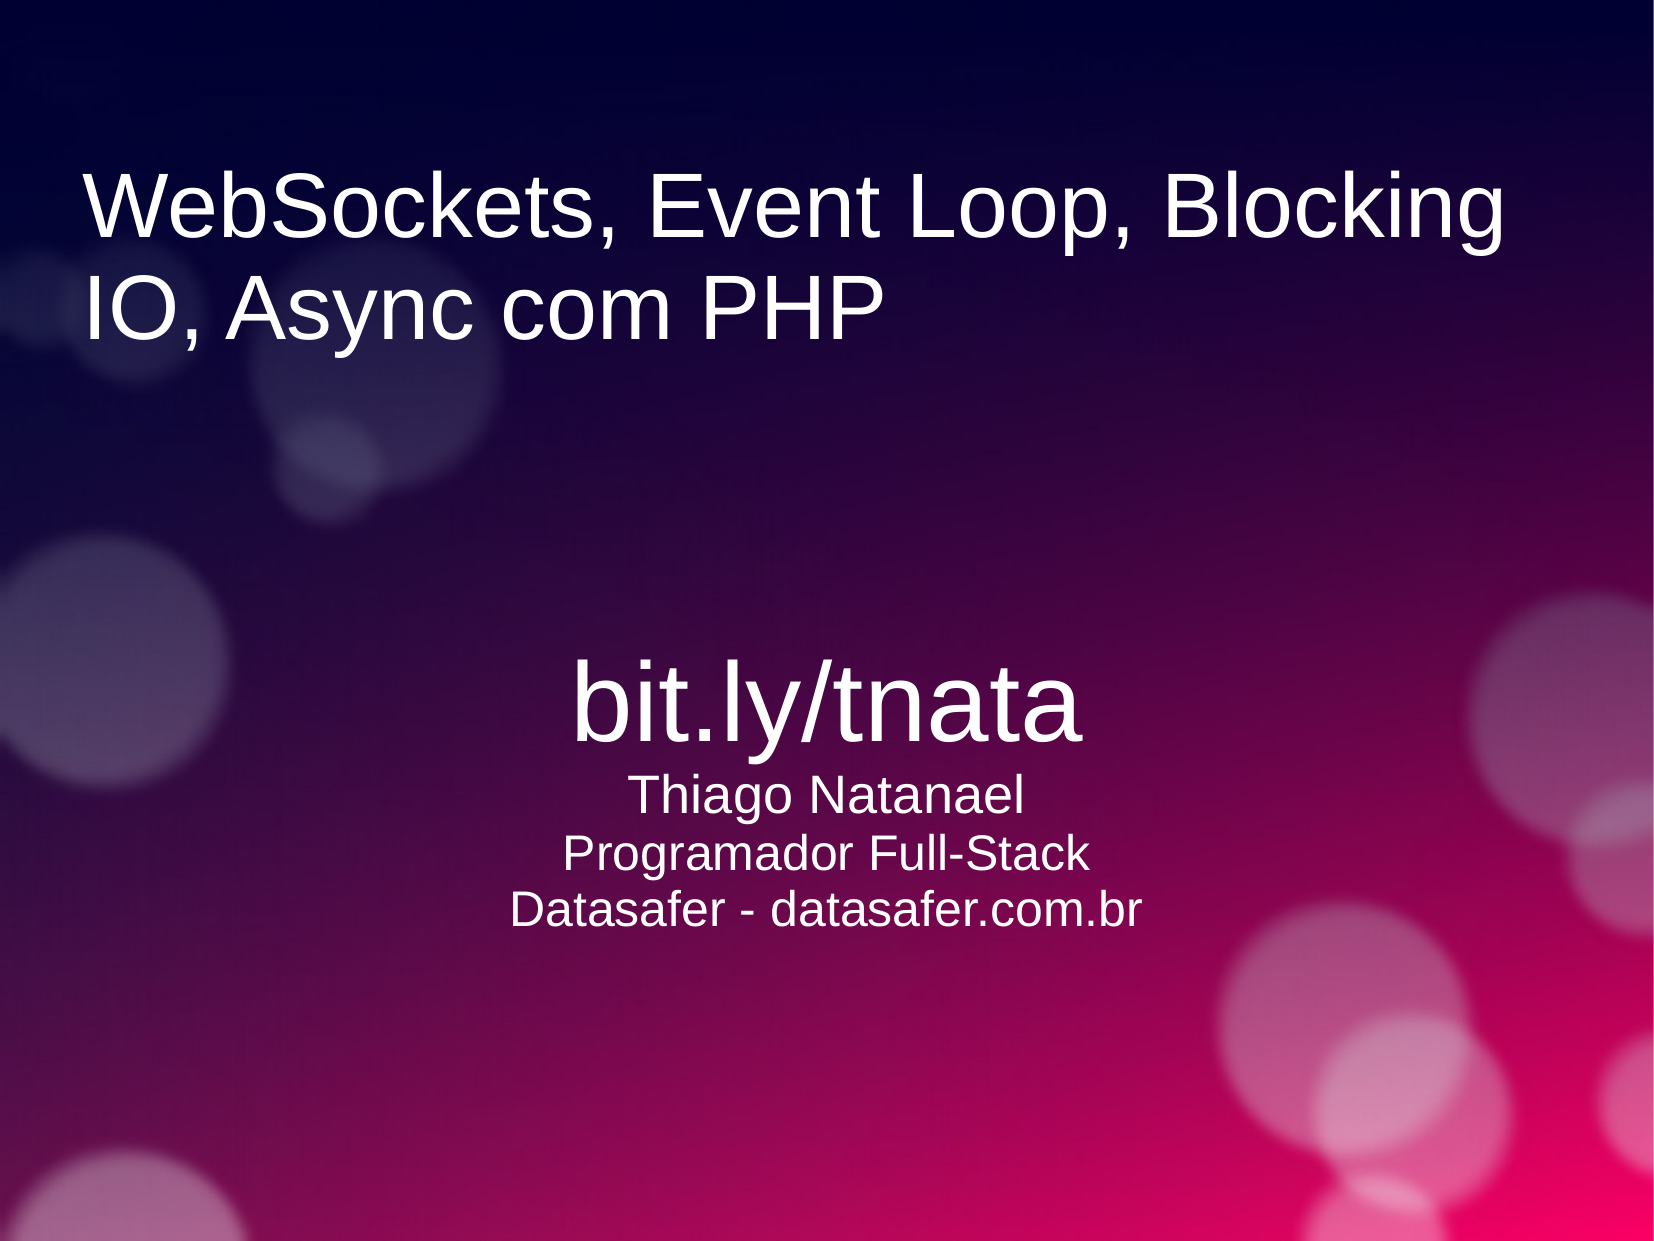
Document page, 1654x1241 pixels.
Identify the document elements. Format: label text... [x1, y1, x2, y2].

subtitle bit.ly/tnata Thiago Natanael Programador Full-Stack Datasafer - datasafer.com.br [82, 566, 1571, 1010]
picture [0, 0, 1654, 1241]
title WebSockets, Event Loop, Blocking IO, Async com PHP [82, 94, 1571, 420]
